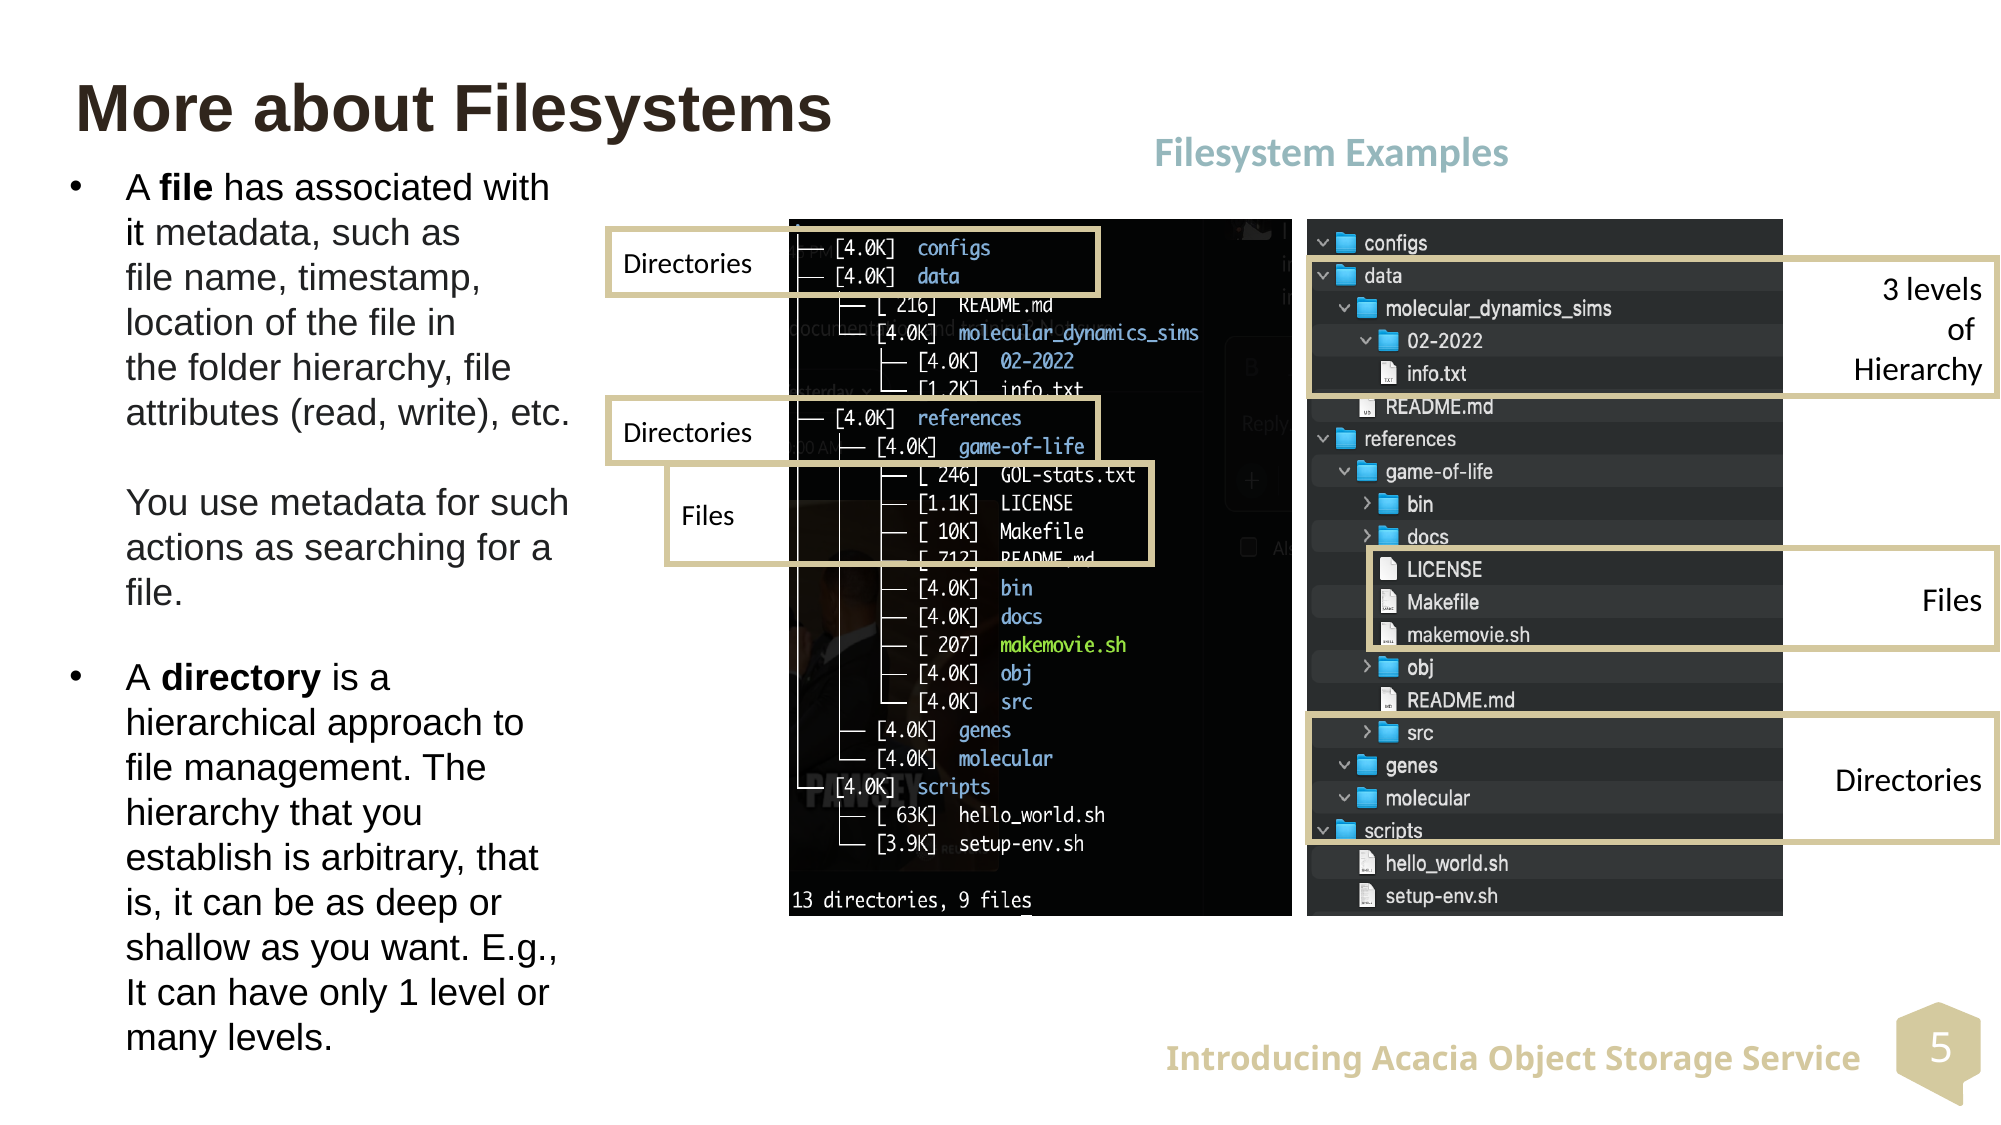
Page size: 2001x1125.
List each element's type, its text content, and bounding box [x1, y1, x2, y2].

picture [1307, 219, 1783, 916]
title More about Filesystems [60, 19, 1939, 190]
text_box Files [666, 463, 1152, 564]
text_box Directories [608, 397, 1098, 464]
list Introducing Acacia Object Storage Service [1021, 1023, 1878, 1082]
text_box A file has associated with it metadata, such as file name, timestamp, location of the file in the folder hierarchy, file attributes (read, write), etc. You use metadata for such actions as searching for a file. A directory is a hierarchical approach to file management. The hierarchy that you establish is arbitrary, that is, it can be as deep or shallow as you want. E.g., It can have only 1 level or many levels. [54, 155, 591, 1066]
text_box Filesystem Examples [1139, 116, 2000, 183]
text_box 3 levels of Hierarchy [1308, 258, 1998, 397]
text_box Directories [1308, 714, 1998, 843]
text_box Files [1369, 548, 1998, 649]
text_box Directories [608, 229, 1098, 295]
picture [789, 219, 1292, 916]
